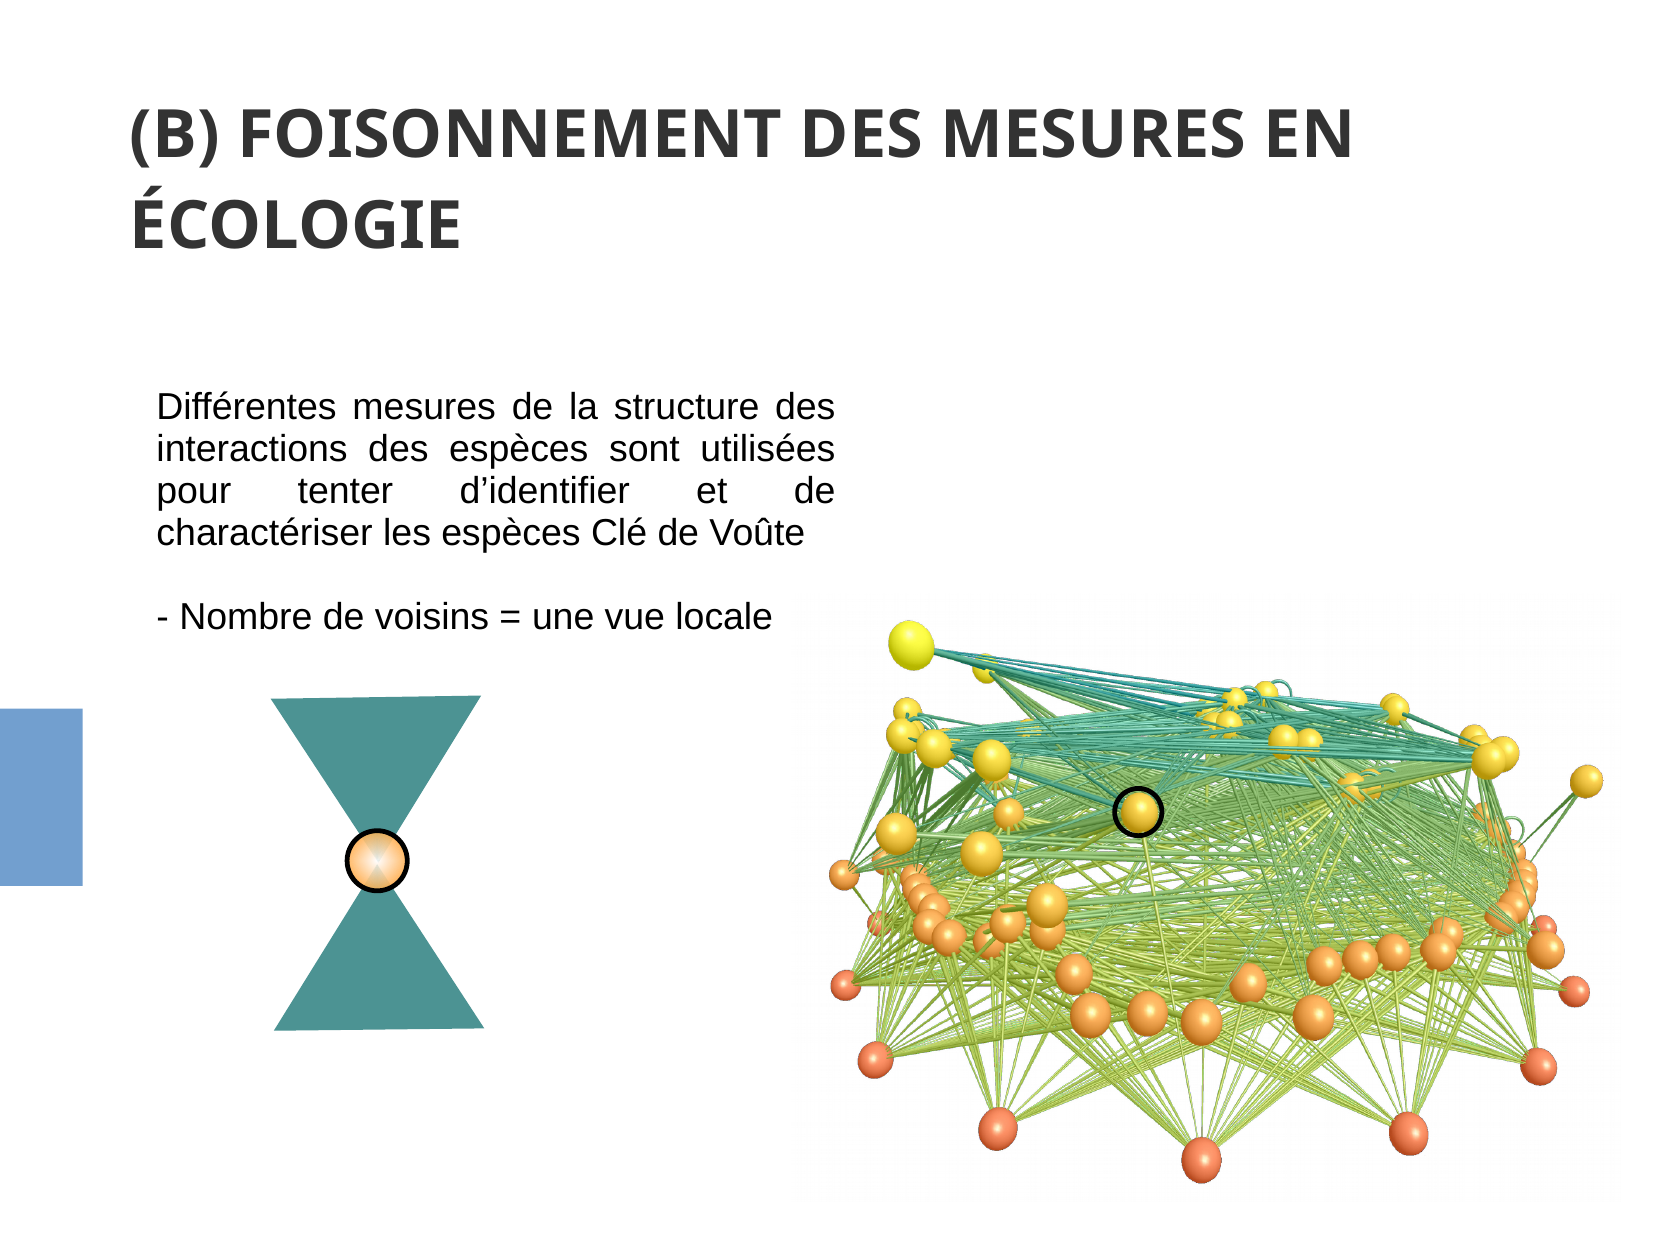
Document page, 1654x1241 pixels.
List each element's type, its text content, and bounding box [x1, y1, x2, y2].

picture [791, 593, 1621, 1202]
title (B) FOISONNEMENT DES MESURES EN ÉCOLOGIE [129, 59, 1536, 296]
text_box Différentes mesures de la structure des interactions des espèces sont utilisées pour tenter d’identifier et de charactériser les espèces Clé de Voûte - Nombre de voisins = une vue locale [141, 377, 851, 813]
text_box [270, 695, 485, 1031]
